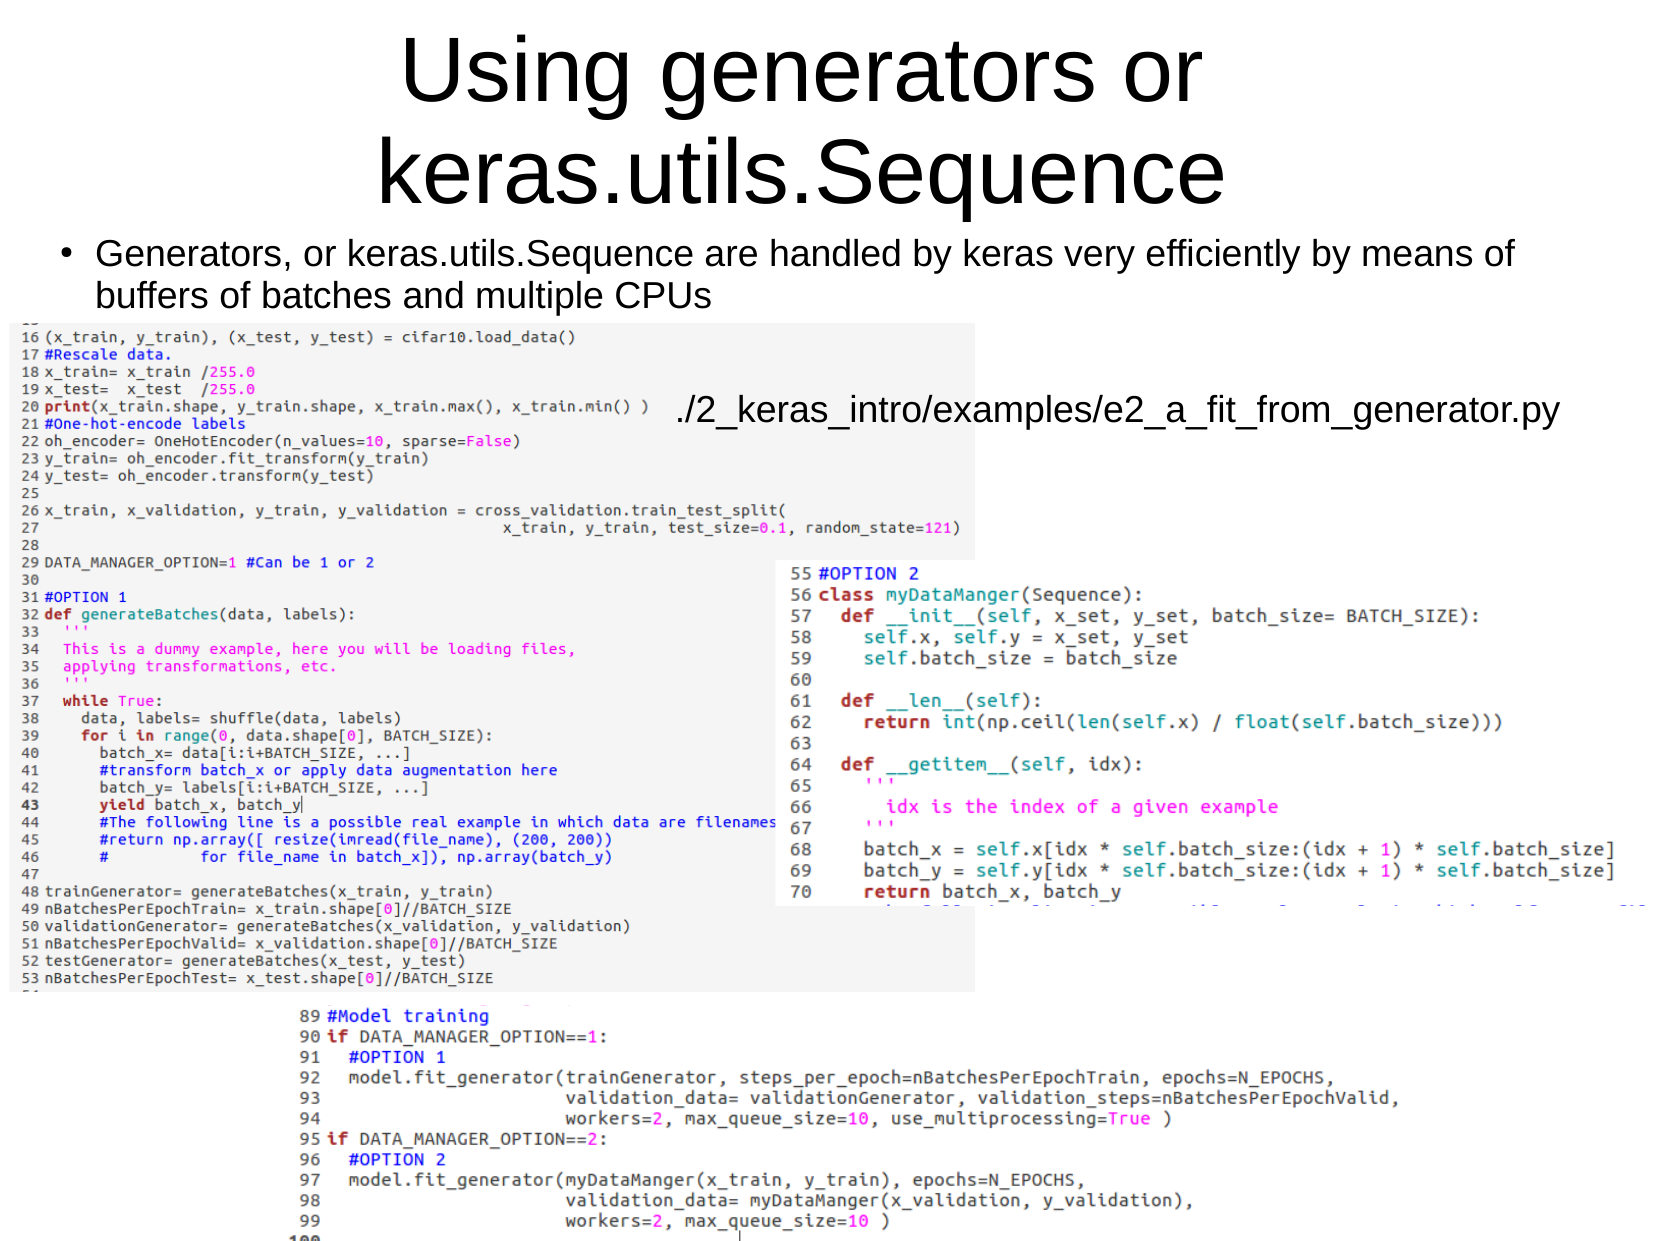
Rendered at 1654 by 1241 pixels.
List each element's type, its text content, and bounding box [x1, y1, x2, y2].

picture [285, 1005, 1429, 1241]
picture [9, 323, 1654, 992]
text_box Generators, or keras.utils.Sequence are handled by keras very efficiently by means of buffers of batches and multiple CPUs [45, 225, 1636, 324]
title Using generators or keras.utils.Sequence [0, 16, 1606, 226]
text_box ./2_keras_intro/examples/e2_a_fit_from_generator.py [660, 380, 1621, 480]
